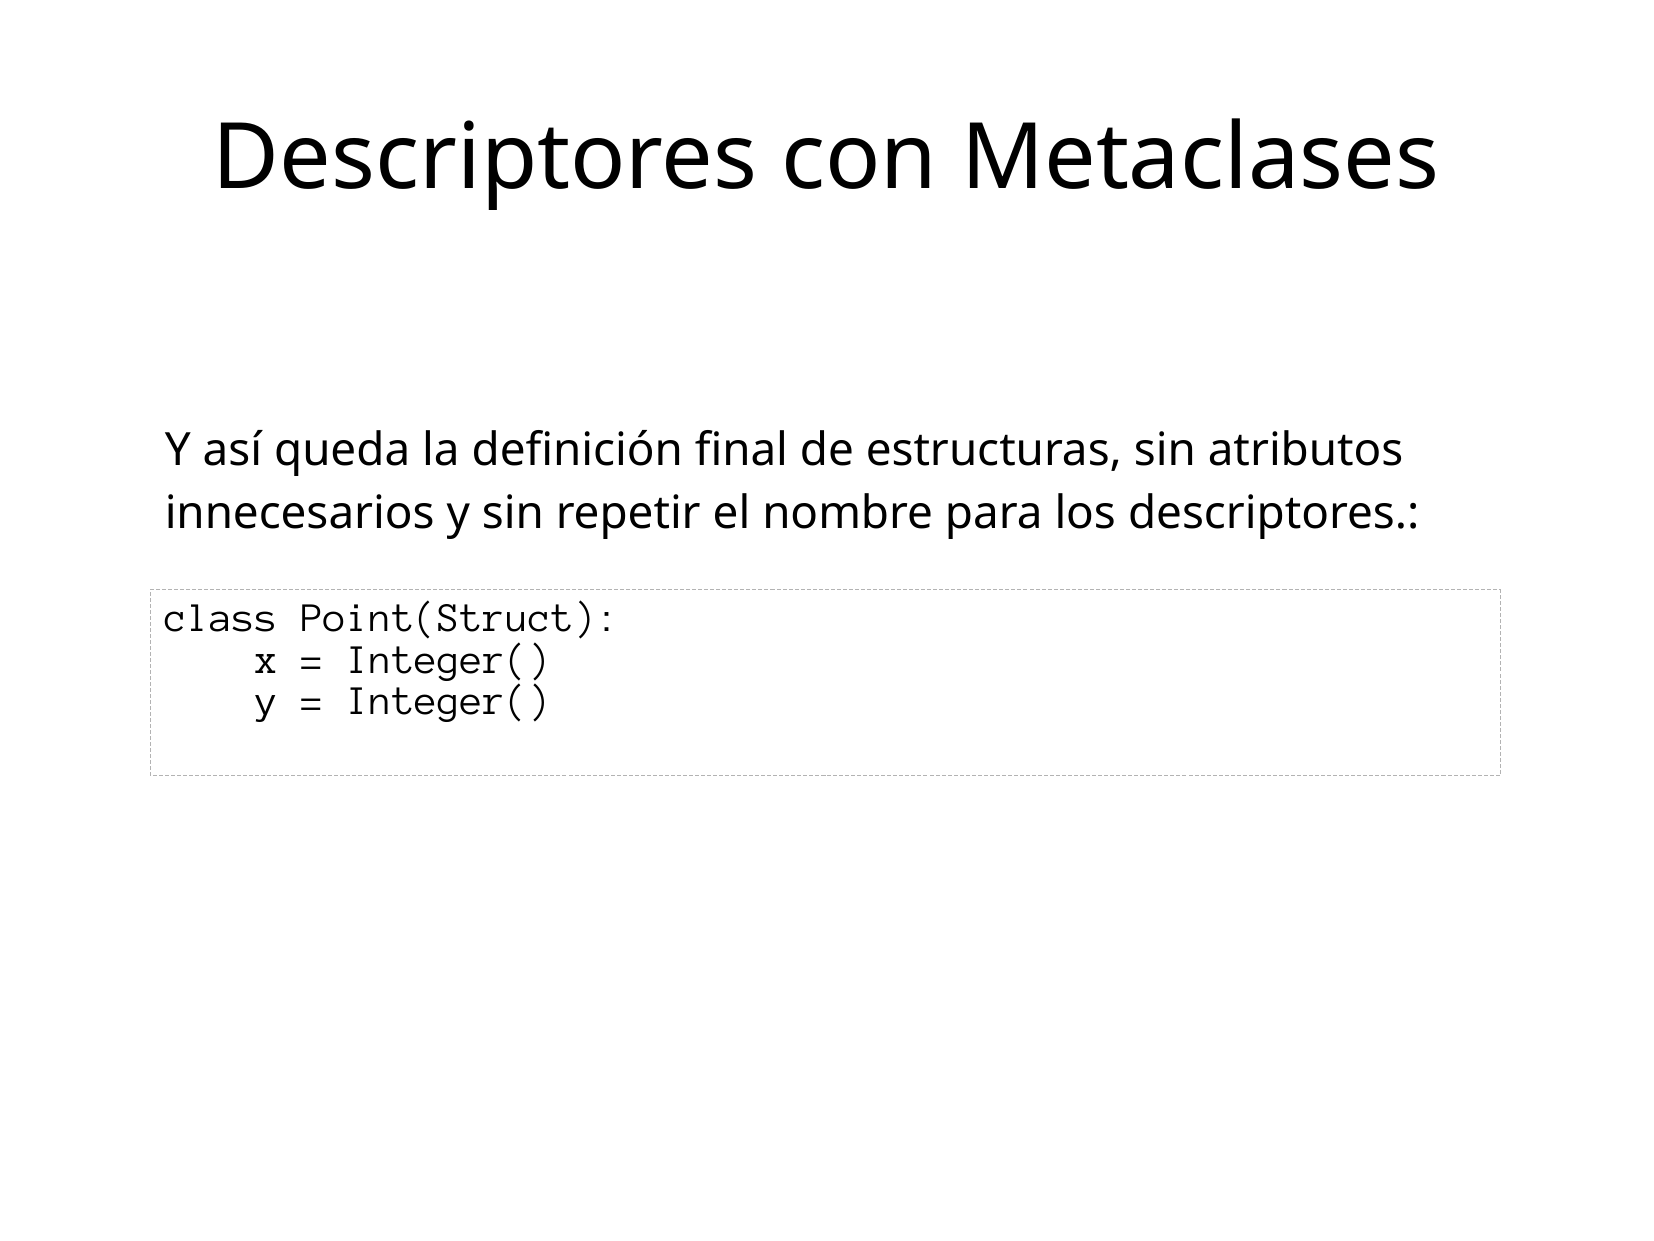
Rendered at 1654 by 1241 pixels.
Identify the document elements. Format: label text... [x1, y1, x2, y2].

text_box class Point(Struct): x = Integer() y = Integer() [150, 589, 1501, 741]
title Descriptores con Metaclases [82, 49, 1571, 257]
text_box Y así queda la definición final de estructuras, sin atributos innecesarios y sin repetir el nombre para los descriptores.: [150, 409, 1501, 546]
